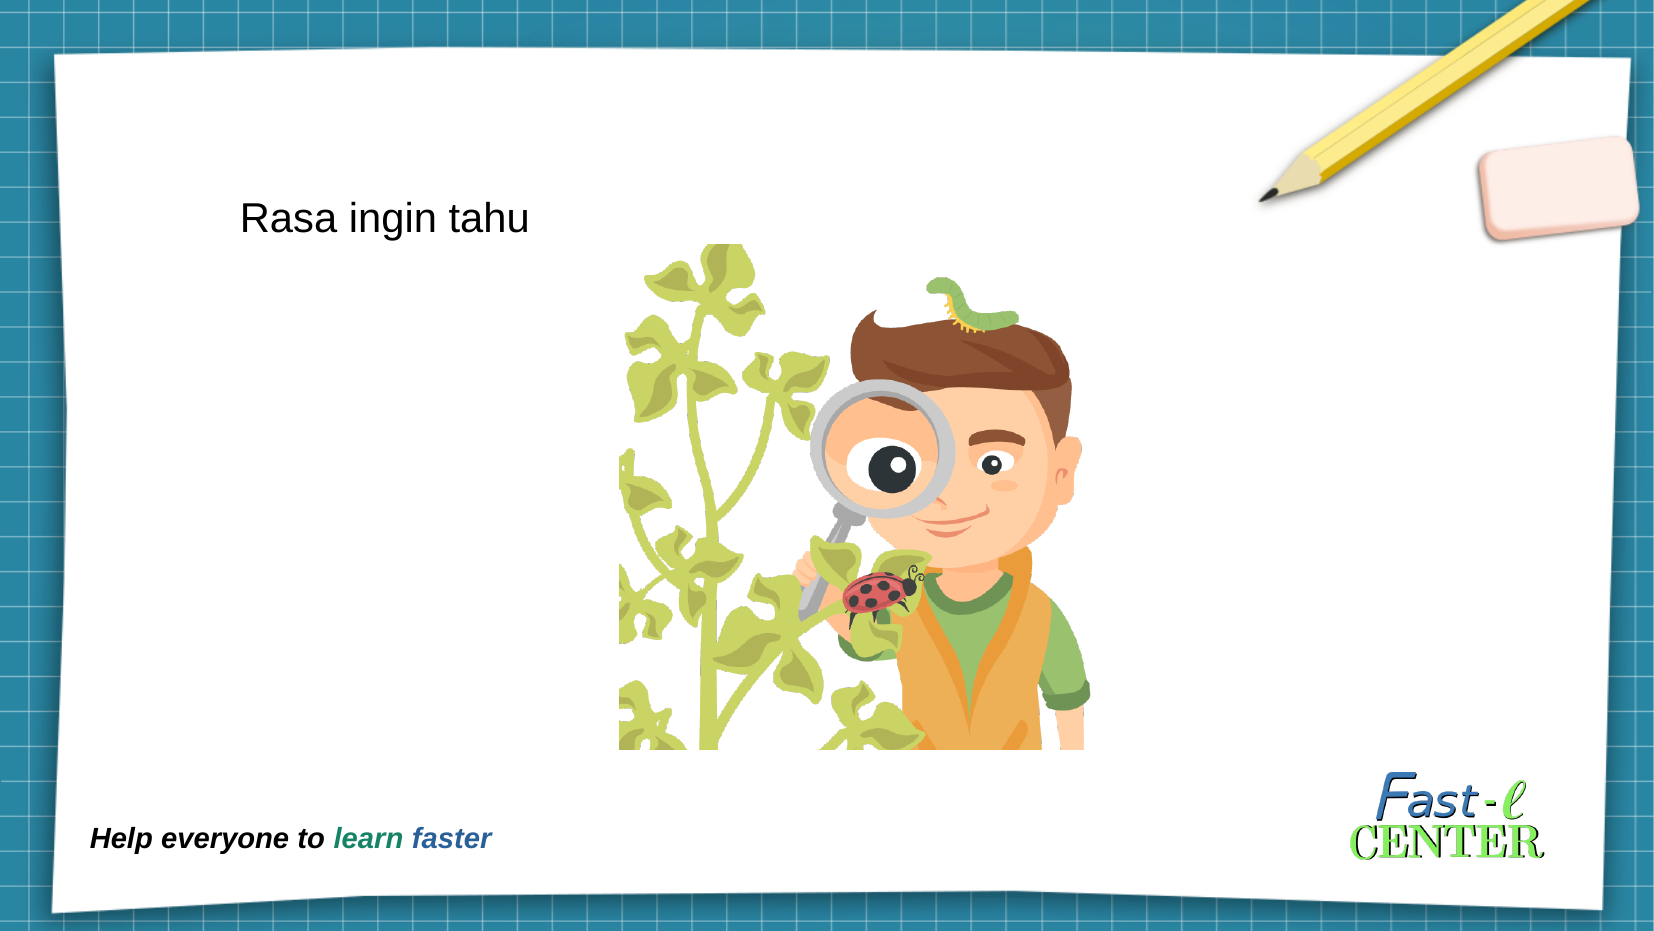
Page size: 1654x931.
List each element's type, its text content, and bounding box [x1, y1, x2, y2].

text_box Rasa ingin tahu [225, 187, 596, 252]
picture [0, 0, 1654, 931]
text_box Help everyone to learn faster [75, 814, 507, 863]
